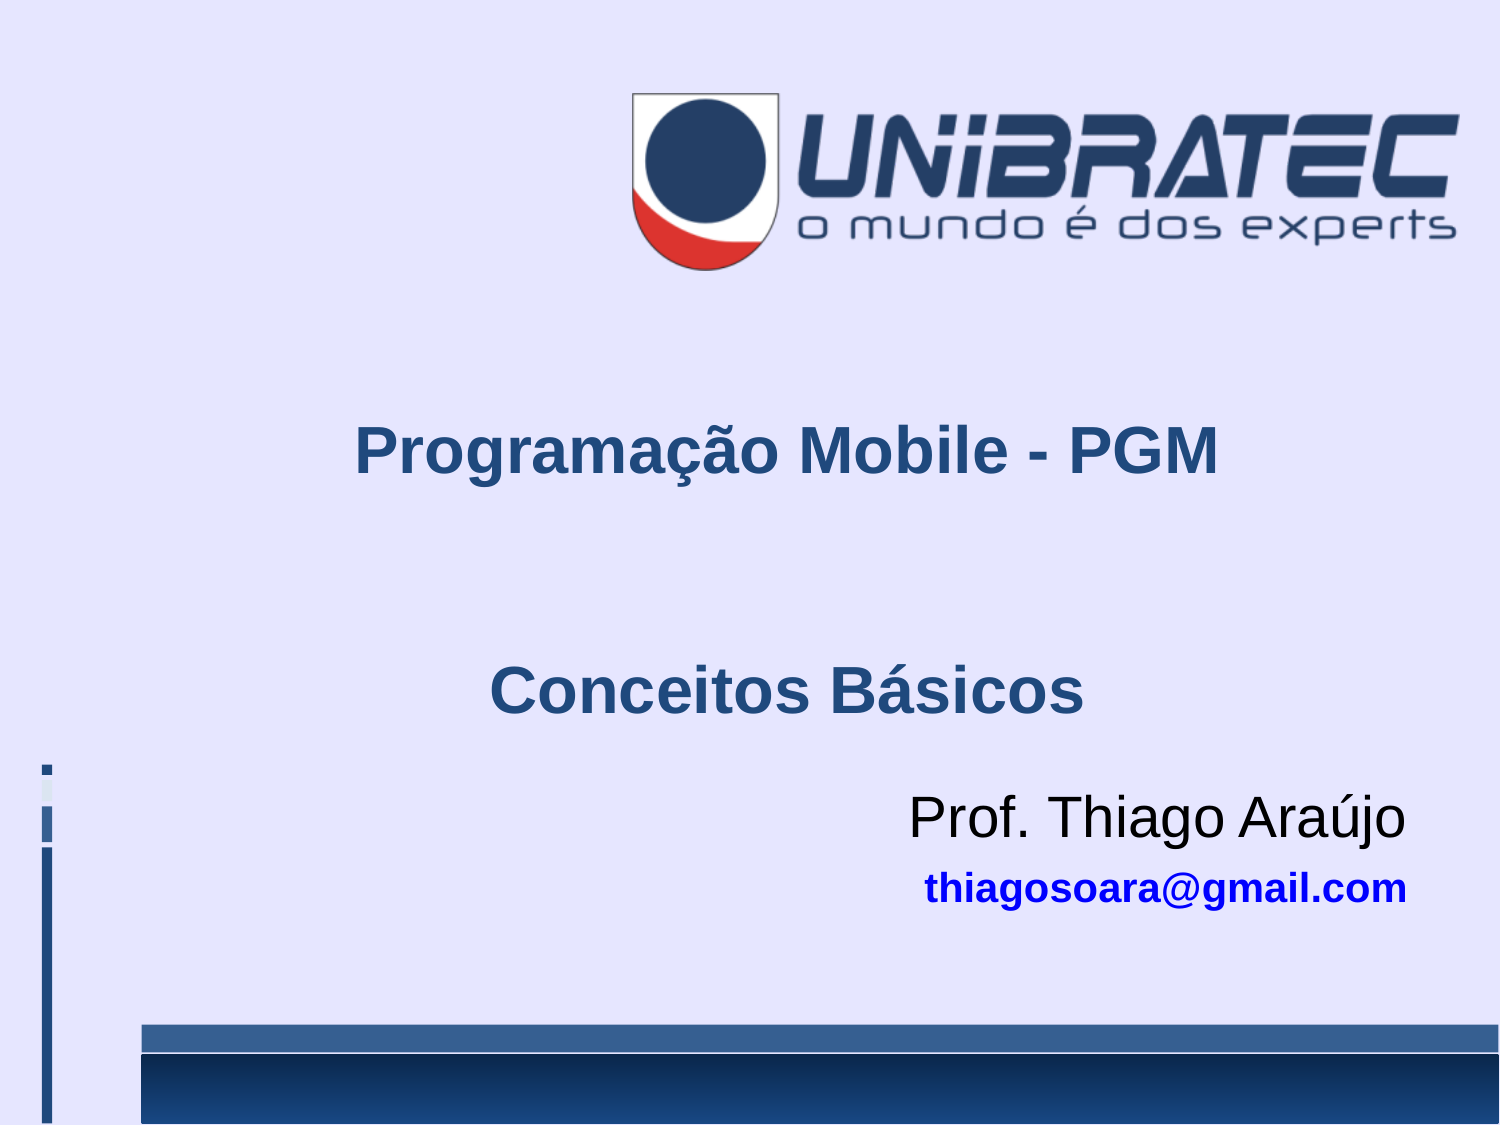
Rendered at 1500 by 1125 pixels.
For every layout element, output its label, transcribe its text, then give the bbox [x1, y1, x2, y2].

text_box Programação Mobile - PGM Conceitos Básicos [149, 302, 1425, 734]
picture [632, 93, 1460, 271]
text_box Prof. Thiago Araújo thiagosoara@gmail.com [147, 763, 1423, 936]
